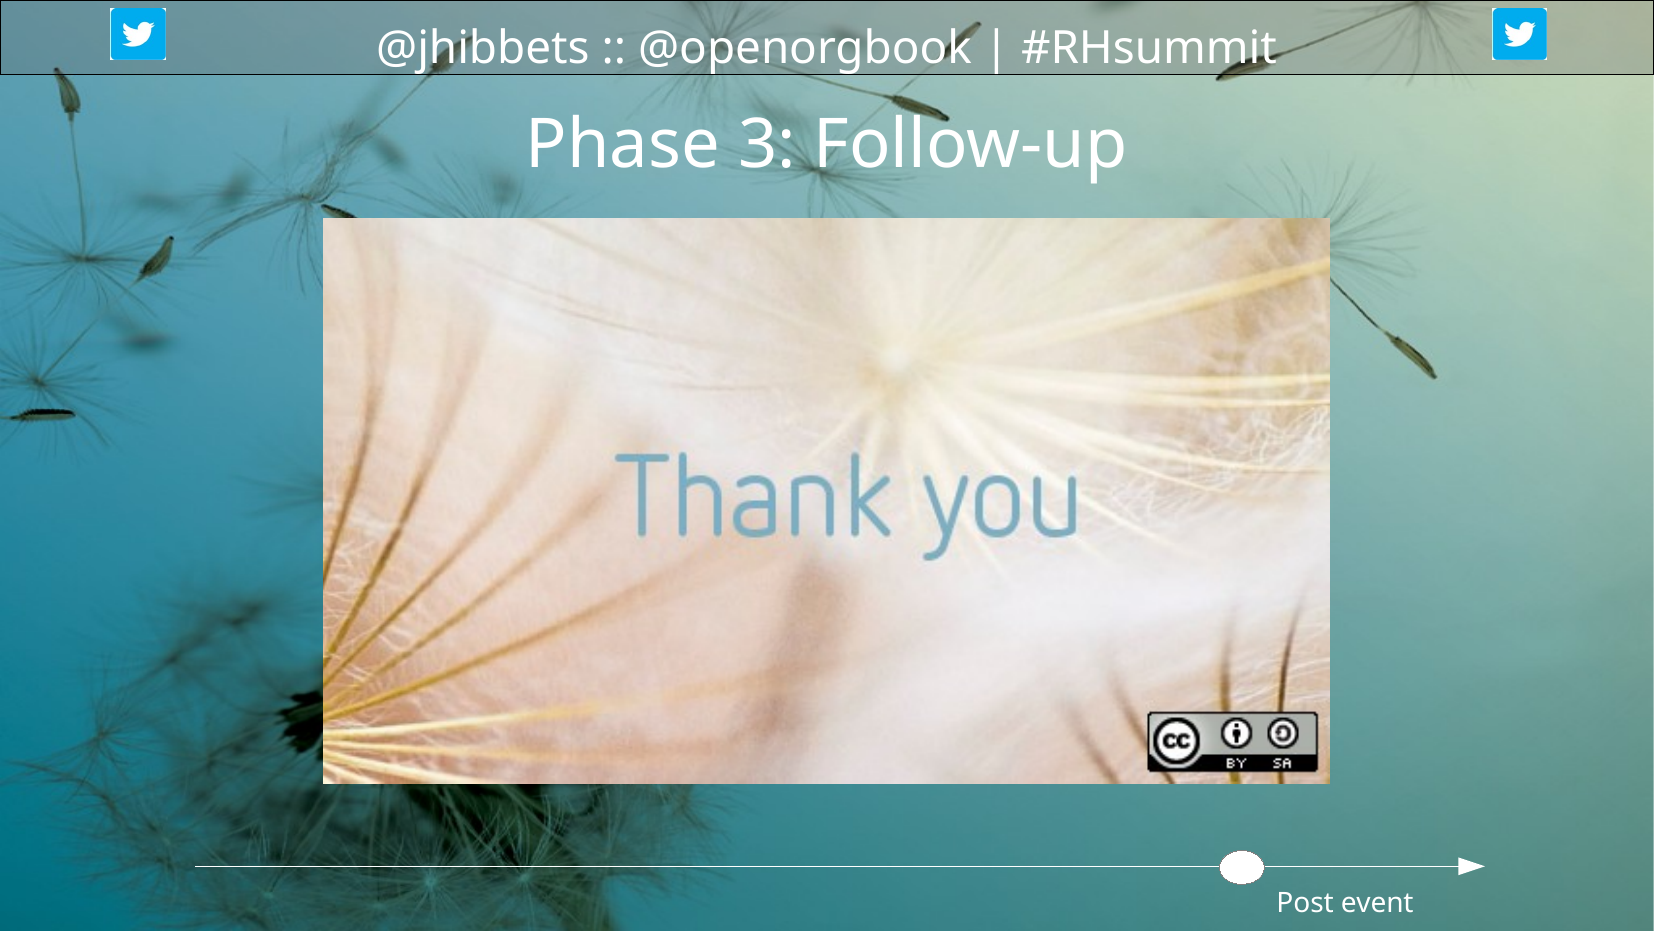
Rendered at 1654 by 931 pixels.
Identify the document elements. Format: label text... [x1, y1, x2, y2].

text_box [1219, 850, 1265, 885]
text_box Post event [1261, 879, 1480, 923]
picture [124, 22, 154, 46]
picture [0, 75, 1654, 931]
title Phase 3: Follow-up [82, 63, 1571, 219]
picture [1506, 22, 1535, 46]
